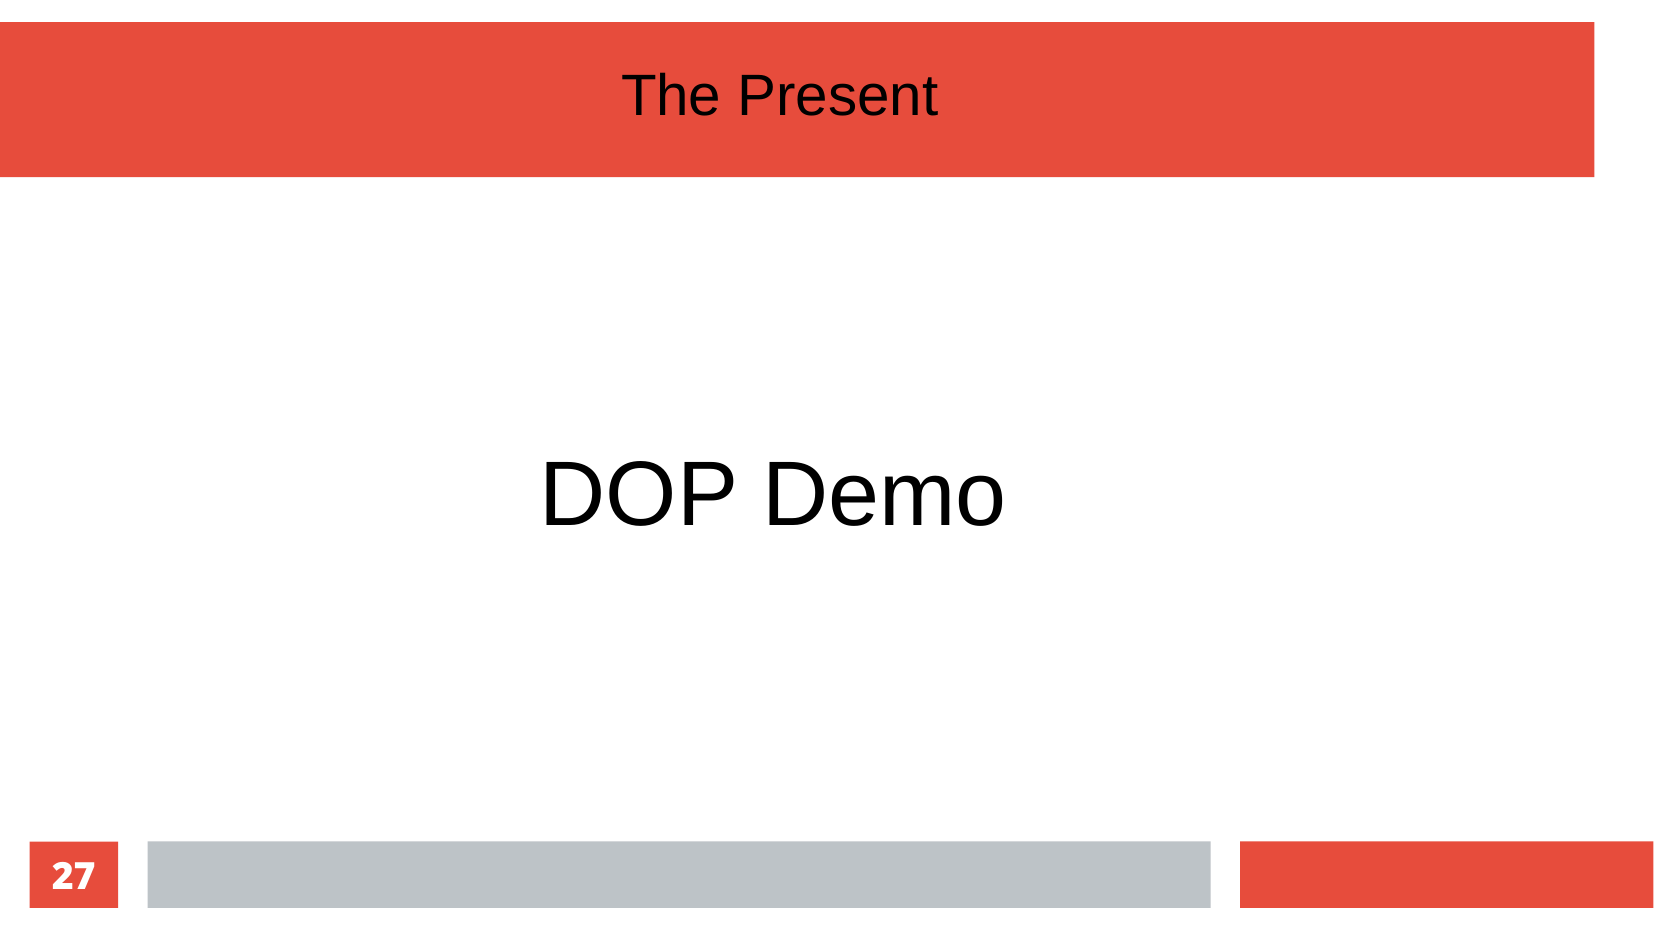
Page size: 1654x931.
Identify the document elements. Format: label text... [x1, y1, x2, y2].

text_box The Present [270, 55, 1291, 136]
text_box DOP Demo [525, 435, 1066, 553]
